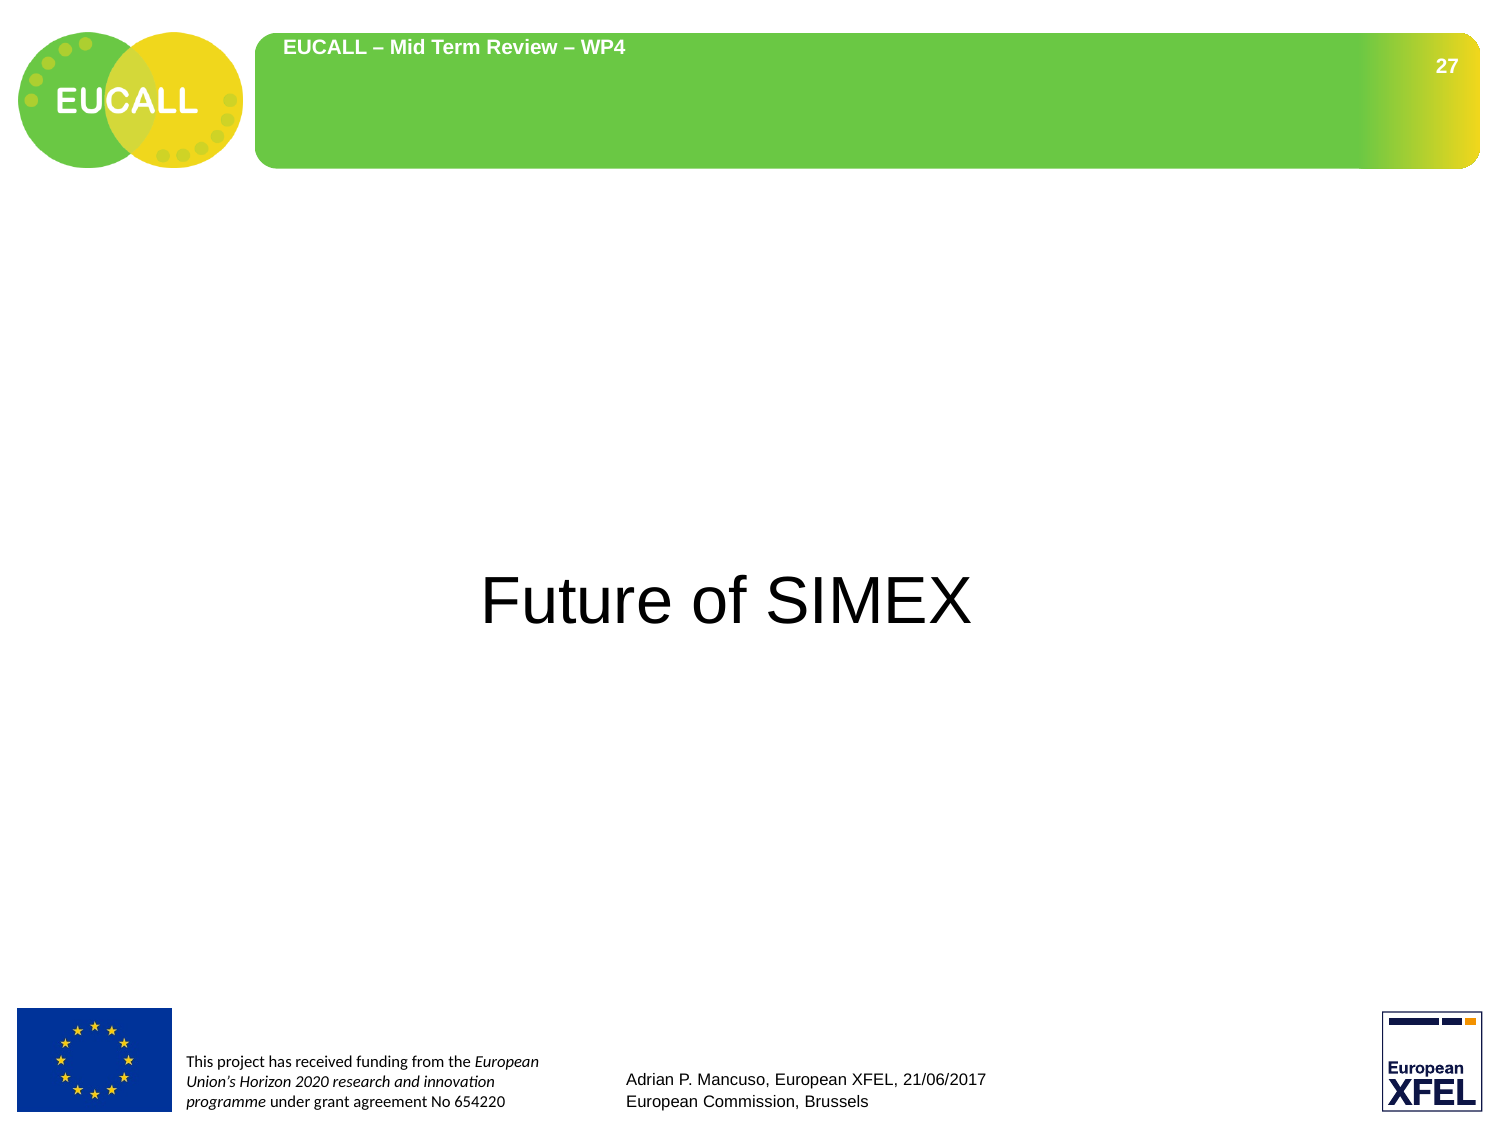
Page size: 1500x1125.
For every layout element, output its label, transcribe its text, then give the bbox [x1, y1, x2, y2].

picture [18, 32, 243, 168]
picture [17, 1008, 172, 1112]
subtitle Future of SIMEX [119, 373, 1335, 827]
